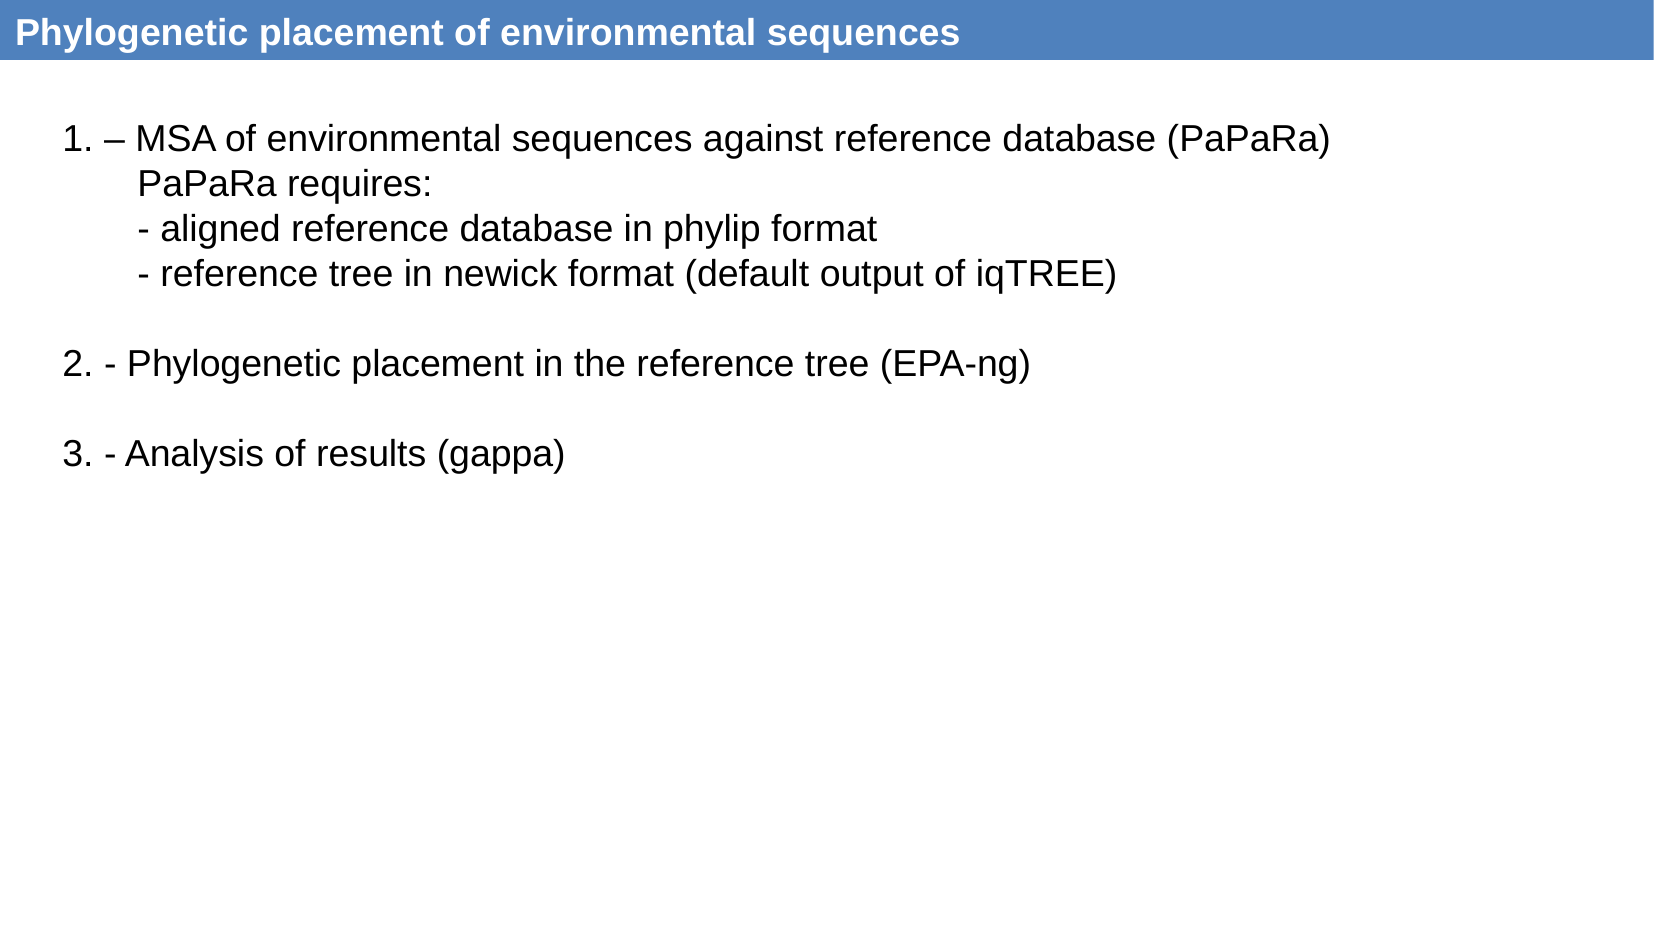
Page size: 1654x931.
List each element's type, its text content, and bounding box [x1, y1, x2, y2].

text_box 1. – MSA of environmental sequences against reference database (PaPaRa) PaPaRa requires: - aligned reference database in phylip format - reference tree in newick format (default output of iqTREE) 2. - Phylogenetic placement in the reference tree (EPA-ng) 3. - Analysis of results (gappa) [47, 106, 1550, 486]
text_box Phylogenetic placement of environmental sequences [0, 0, 1654, 60]
